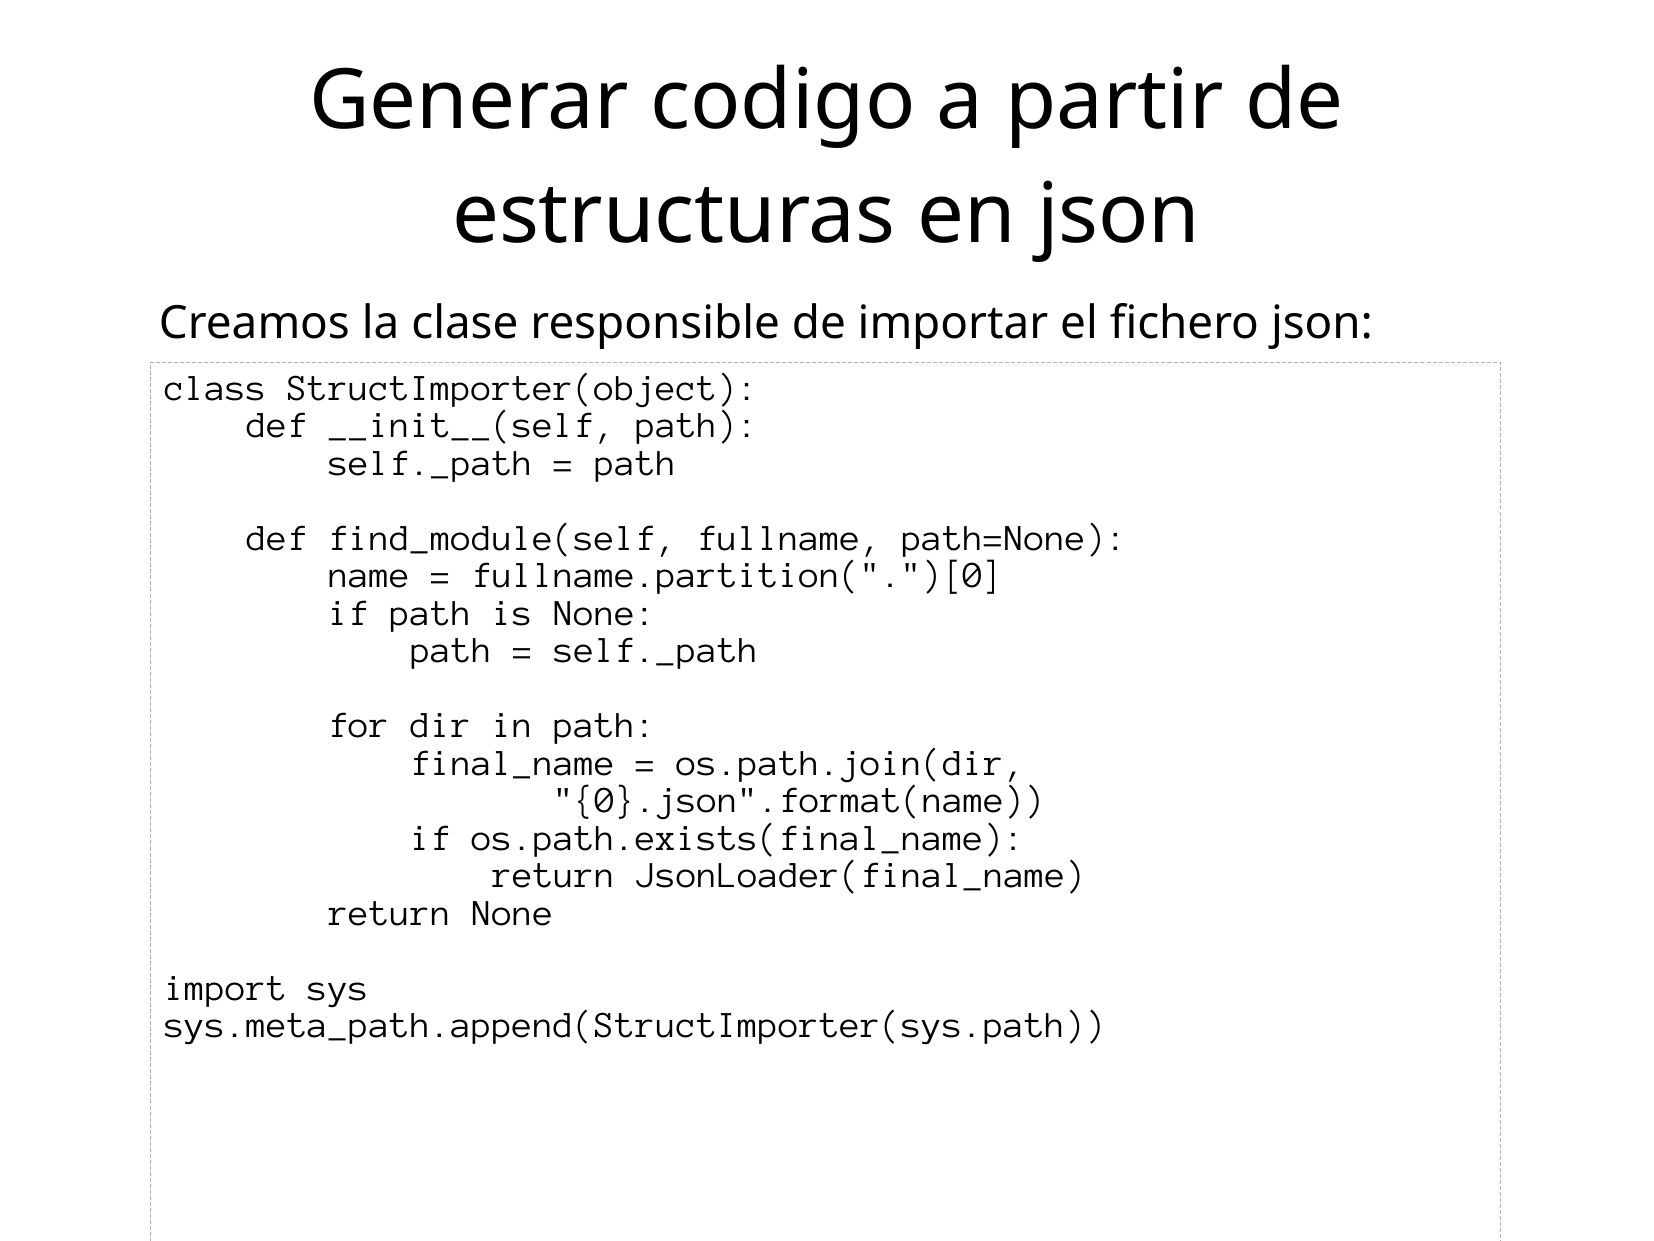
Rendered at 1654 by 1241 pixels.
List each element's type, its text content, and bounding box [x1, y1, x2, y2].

text_box class StructImporter(object): def __init__(self, path): self._path = path def find_module(self, fullname, path=None): name = fullname.partition(".")[0] if path is None: path = self._path for dir in path: final_name = os.path.join(dir, "{0}.json".format(name)) if os.path.exists(final_name): return JsonLoader(final_name) return None import sys sys.meta_path.append(StructImporter(sys.path)) [150, 362, 1501, 1052]
text_box Creamos la clase responsible de importar el fichero json: [144, 281, 1516, 358]
title Generar codigo a partir de estructuras en json [82, 49, 1571, 257]
